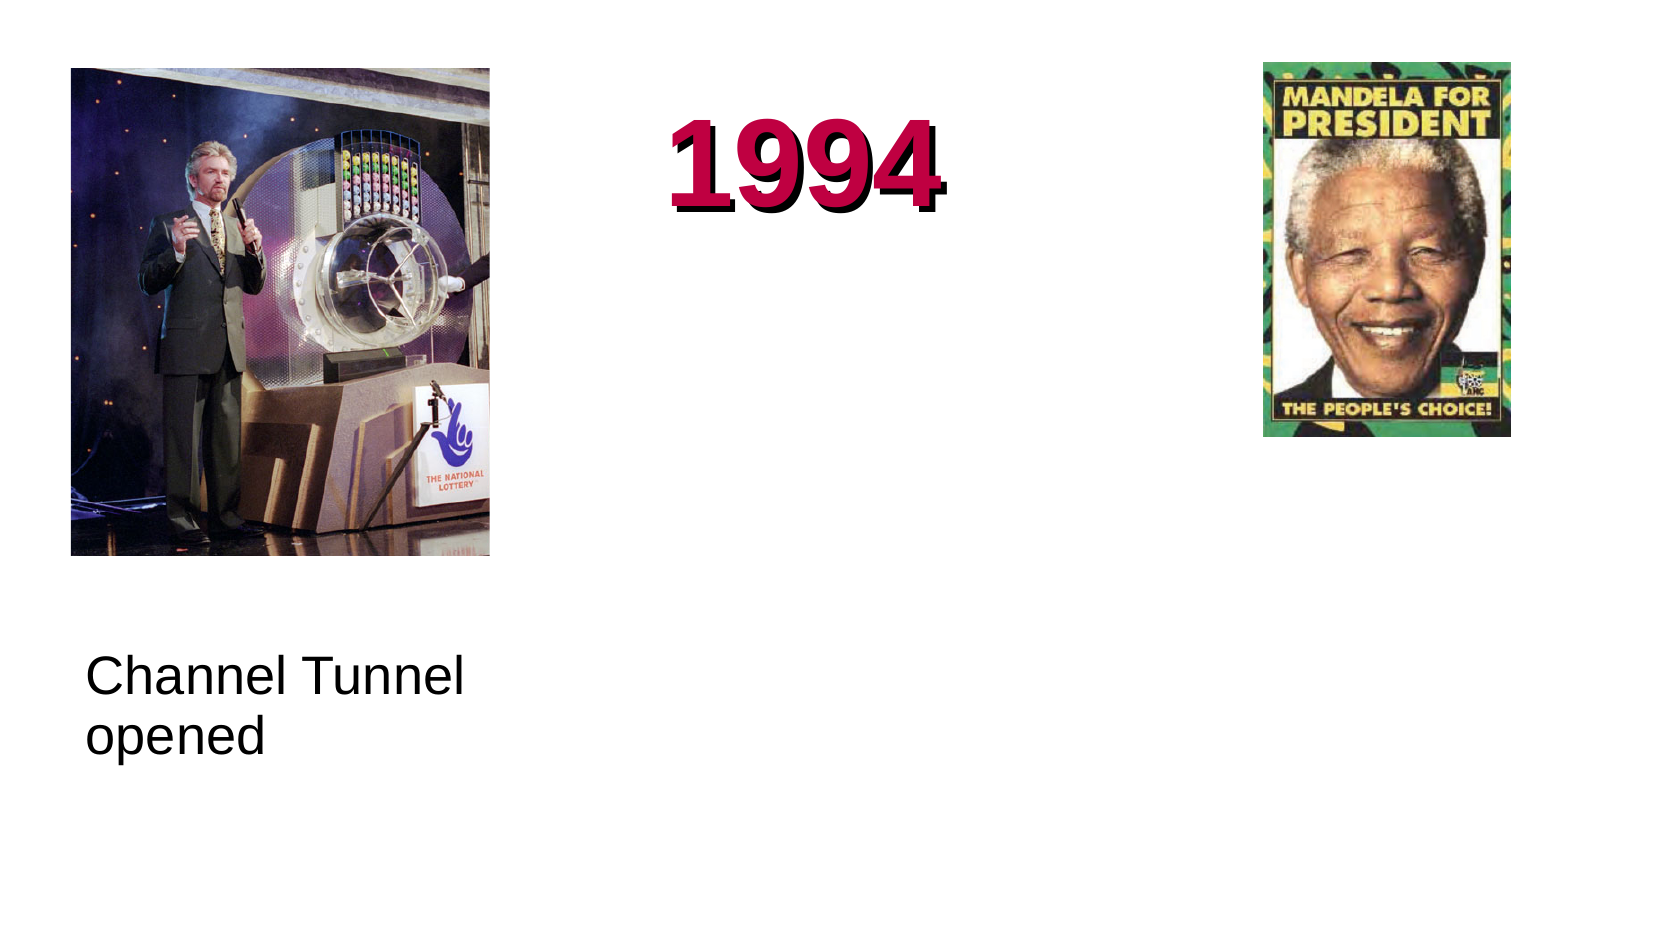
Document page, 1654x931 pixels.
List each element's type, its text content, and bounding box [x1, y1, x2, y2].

text_box Channel Tunnel opened [70, 637, 497, 780]
picture [70, 68, 490, 556]
picture [1263, 62, 1512, 438]
text_box 1994 [649, 86, 993, 272]
